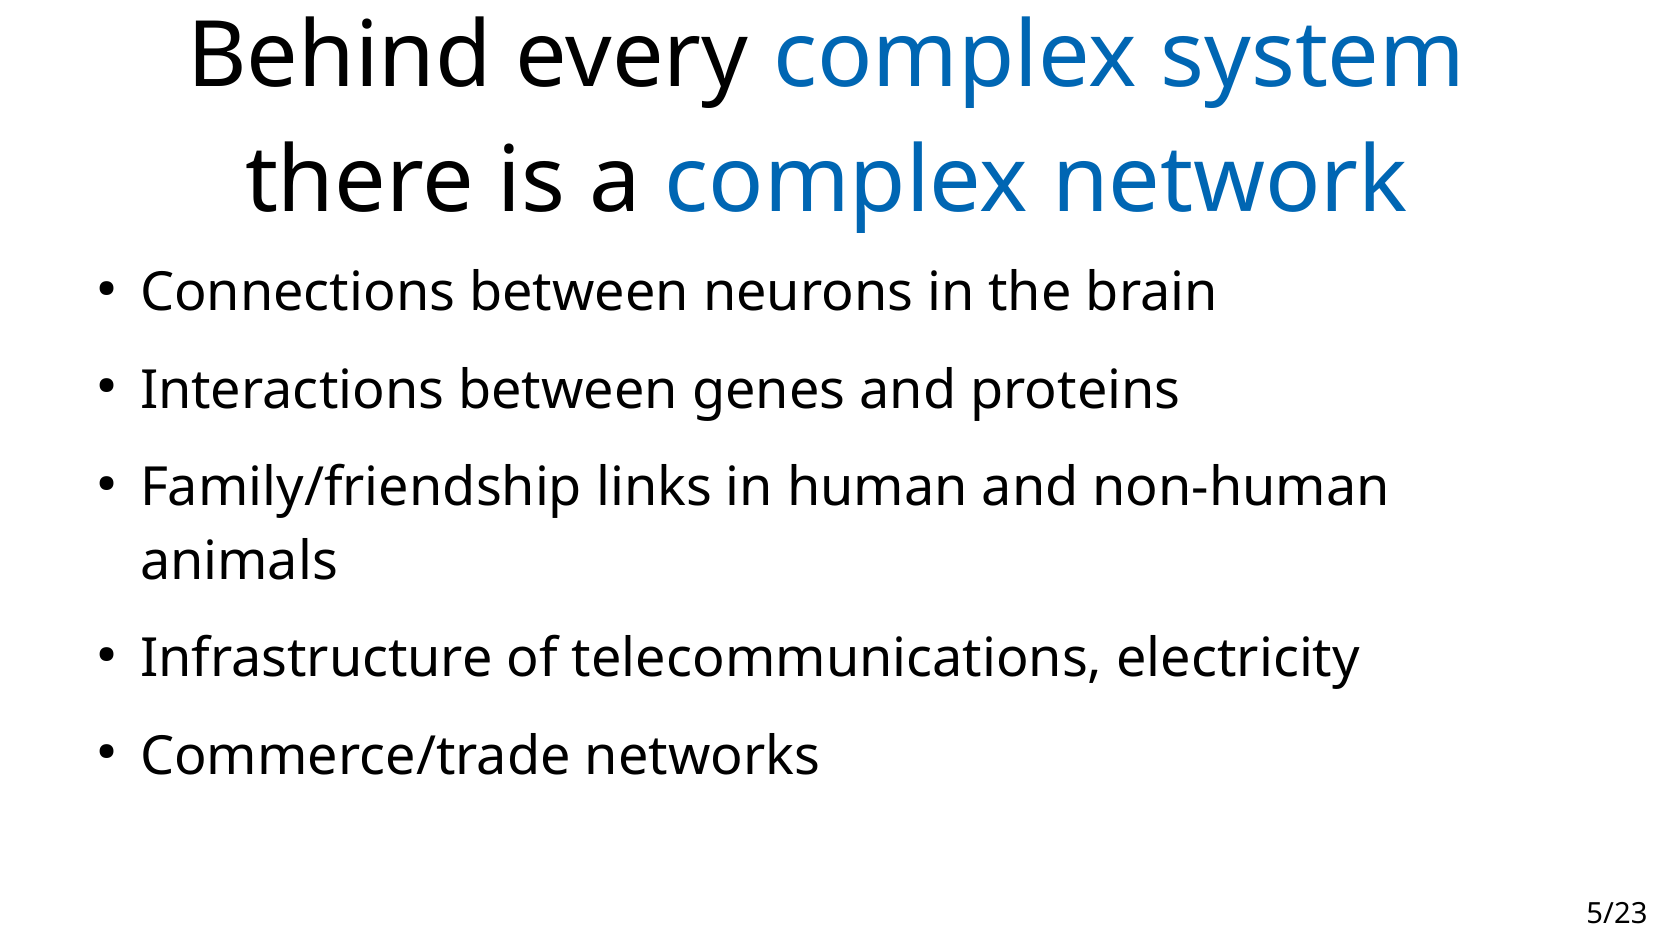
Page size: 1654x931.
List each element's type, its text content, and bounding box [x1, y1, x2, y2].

list Connections between neurons in the brain Interactions between genes and proteins Family/friendship links in human and non-human animals Infrastructure of telecommunications, electricity Commerce/trade networks [82, 253, 1571, 793]
title Behind every complex system there is a complex network [82, 0, 1571, 243]
